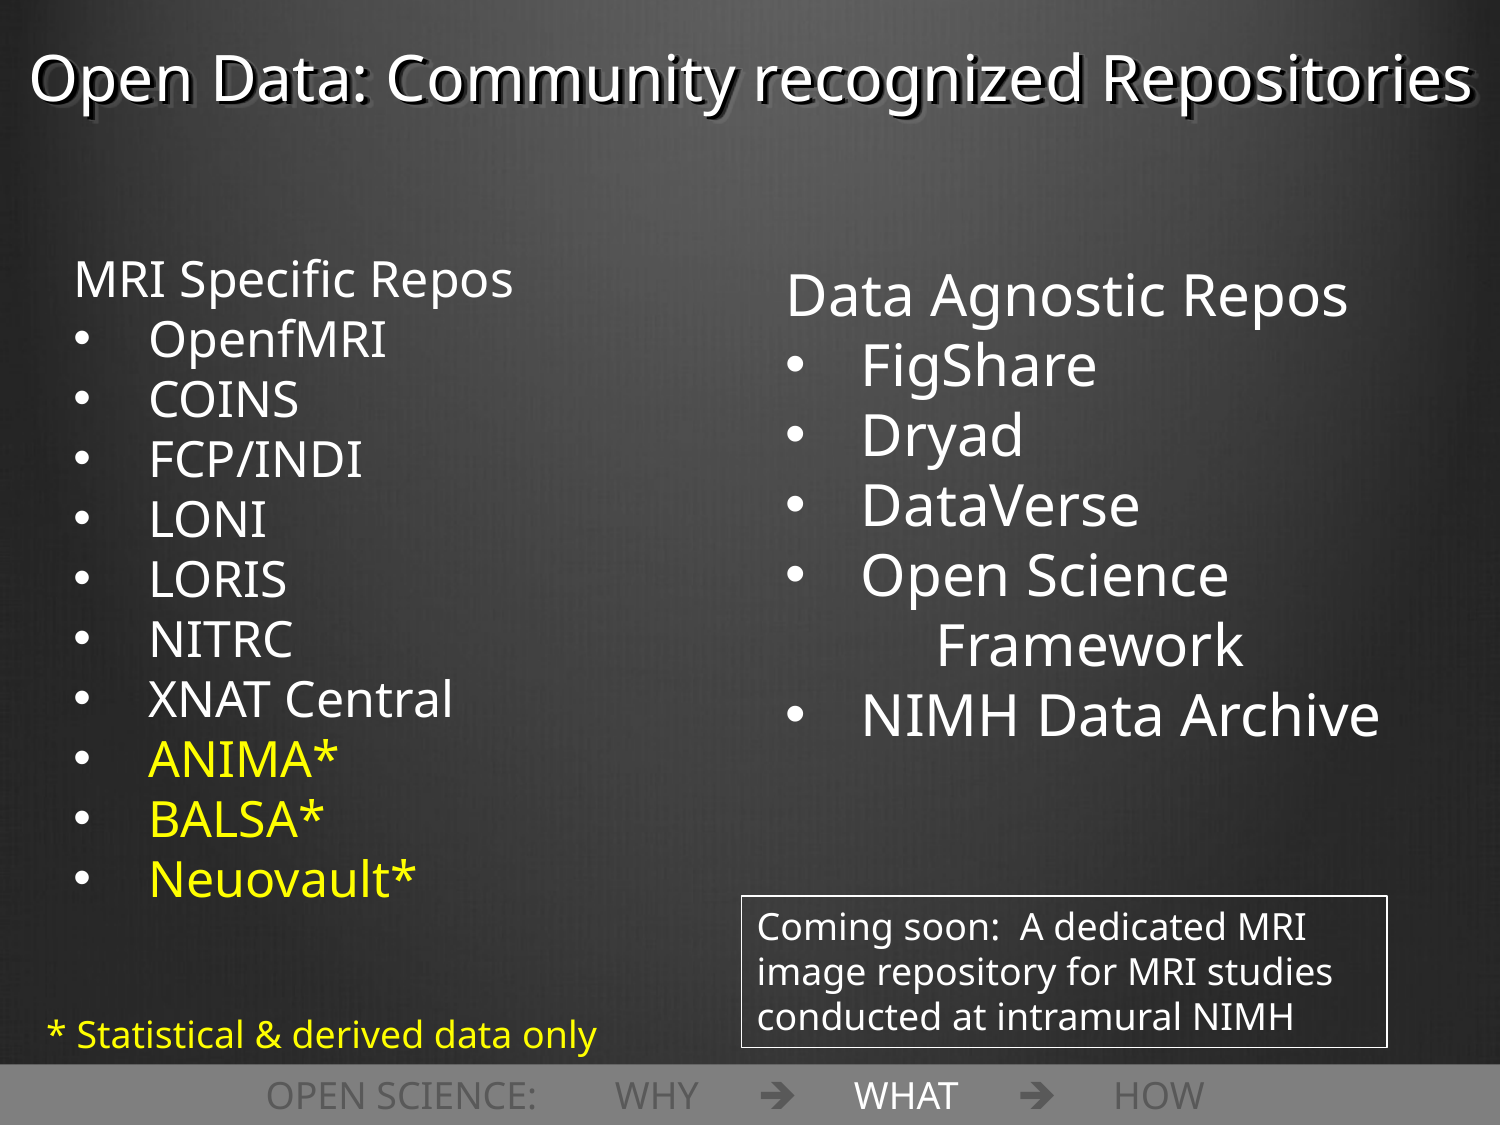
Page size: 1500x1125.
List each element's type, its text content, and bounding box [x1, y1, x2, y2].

text_box MRI Specific Repos OpenfMRI COINS FCP/INDI LONI LORIS NITRC XNAT Central ANIMA* BALSA* Neuovault* [58, 240, 478, 922]
text_box OPEN SCIENCE: WHY  WHAT  HOW [0, 1064, 1500, 1125]
title Open Data: Community recognized Repositories [2, 4, 1500, 147]
text_box * Statistical & derived data only [31, 1003, 540, 1064]
text_box Data Agnostic Repos FigShare Dryad DataVerse Open Science Framework NIMH Data Archive [770, 251, 1500, 762]
text_box Coming soon: A dedicated MRI image repository for MRI studies conducted at intramural NIMH [741, 895, 1388, 1048]
